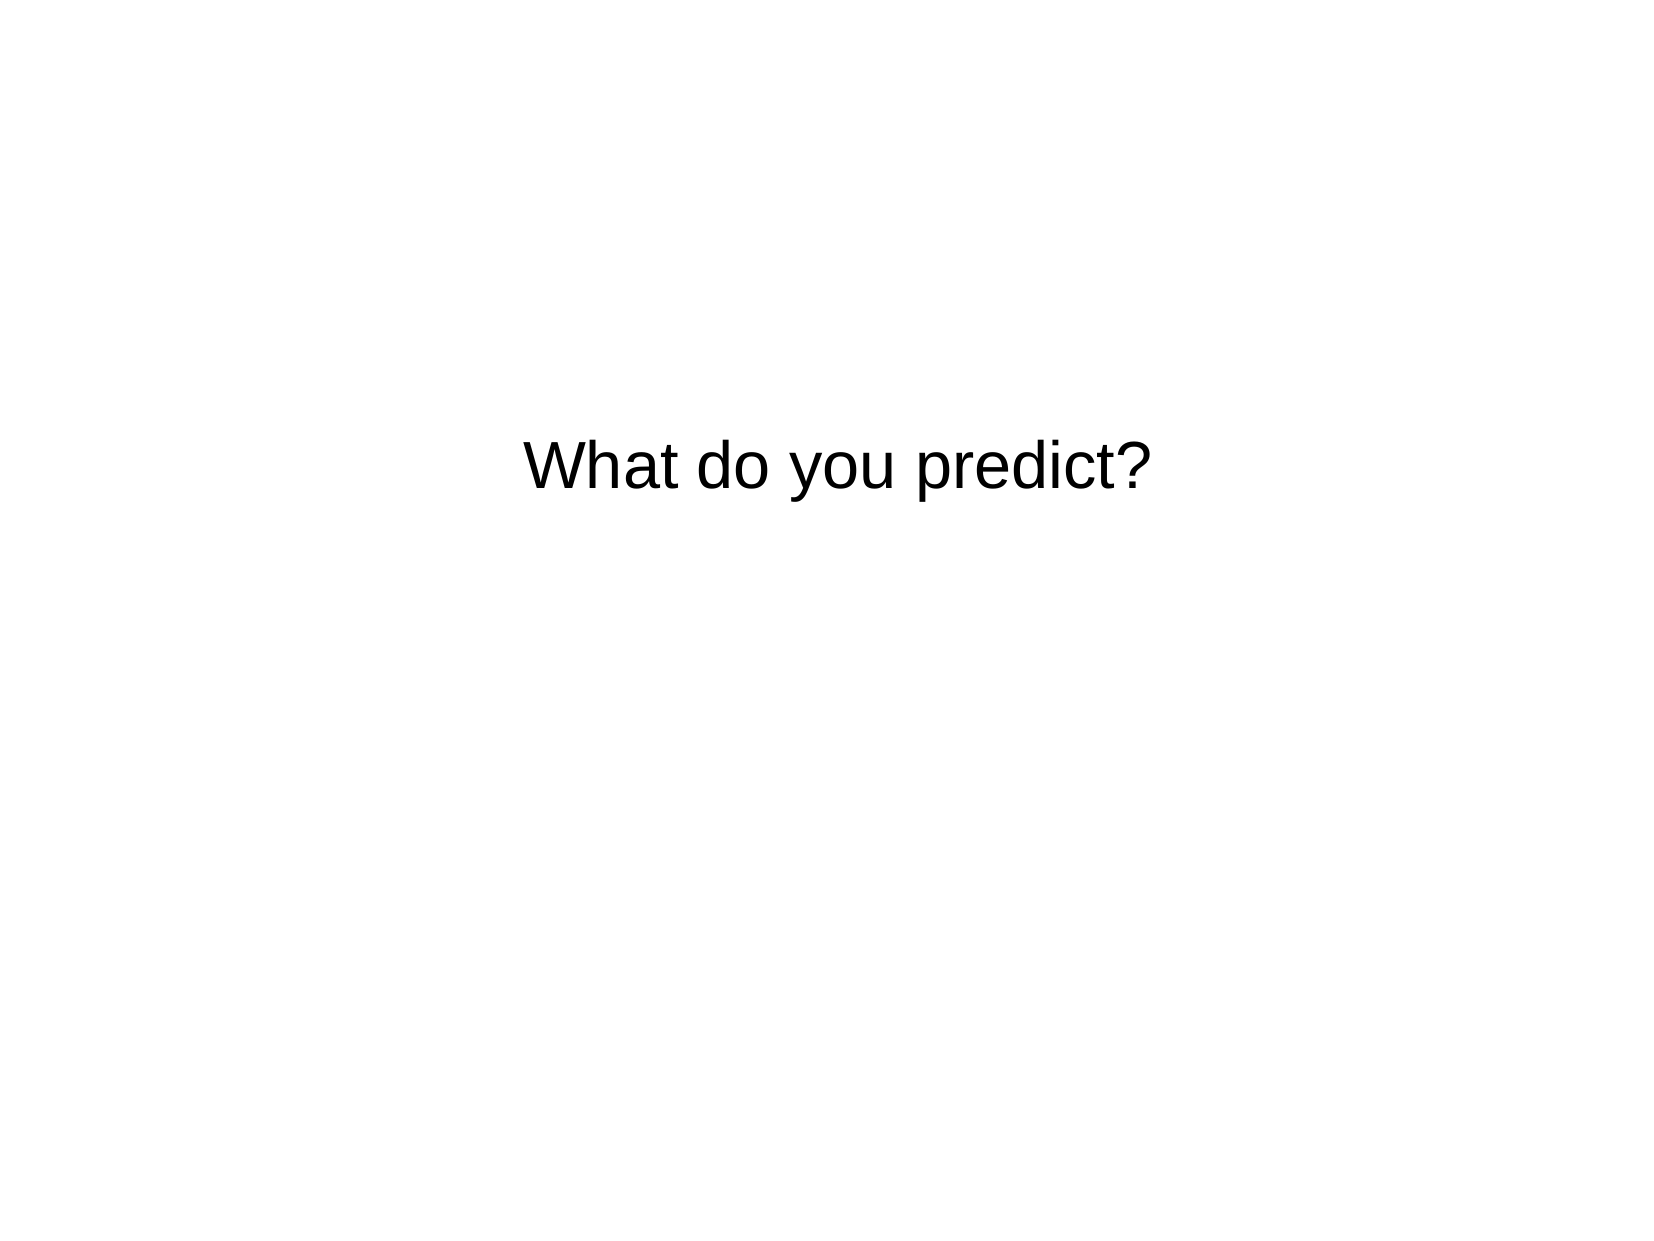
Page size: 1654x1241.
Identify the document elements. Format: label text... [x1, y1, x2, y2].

subtitle What do you predict? [22, 19, 1654, 1166]
